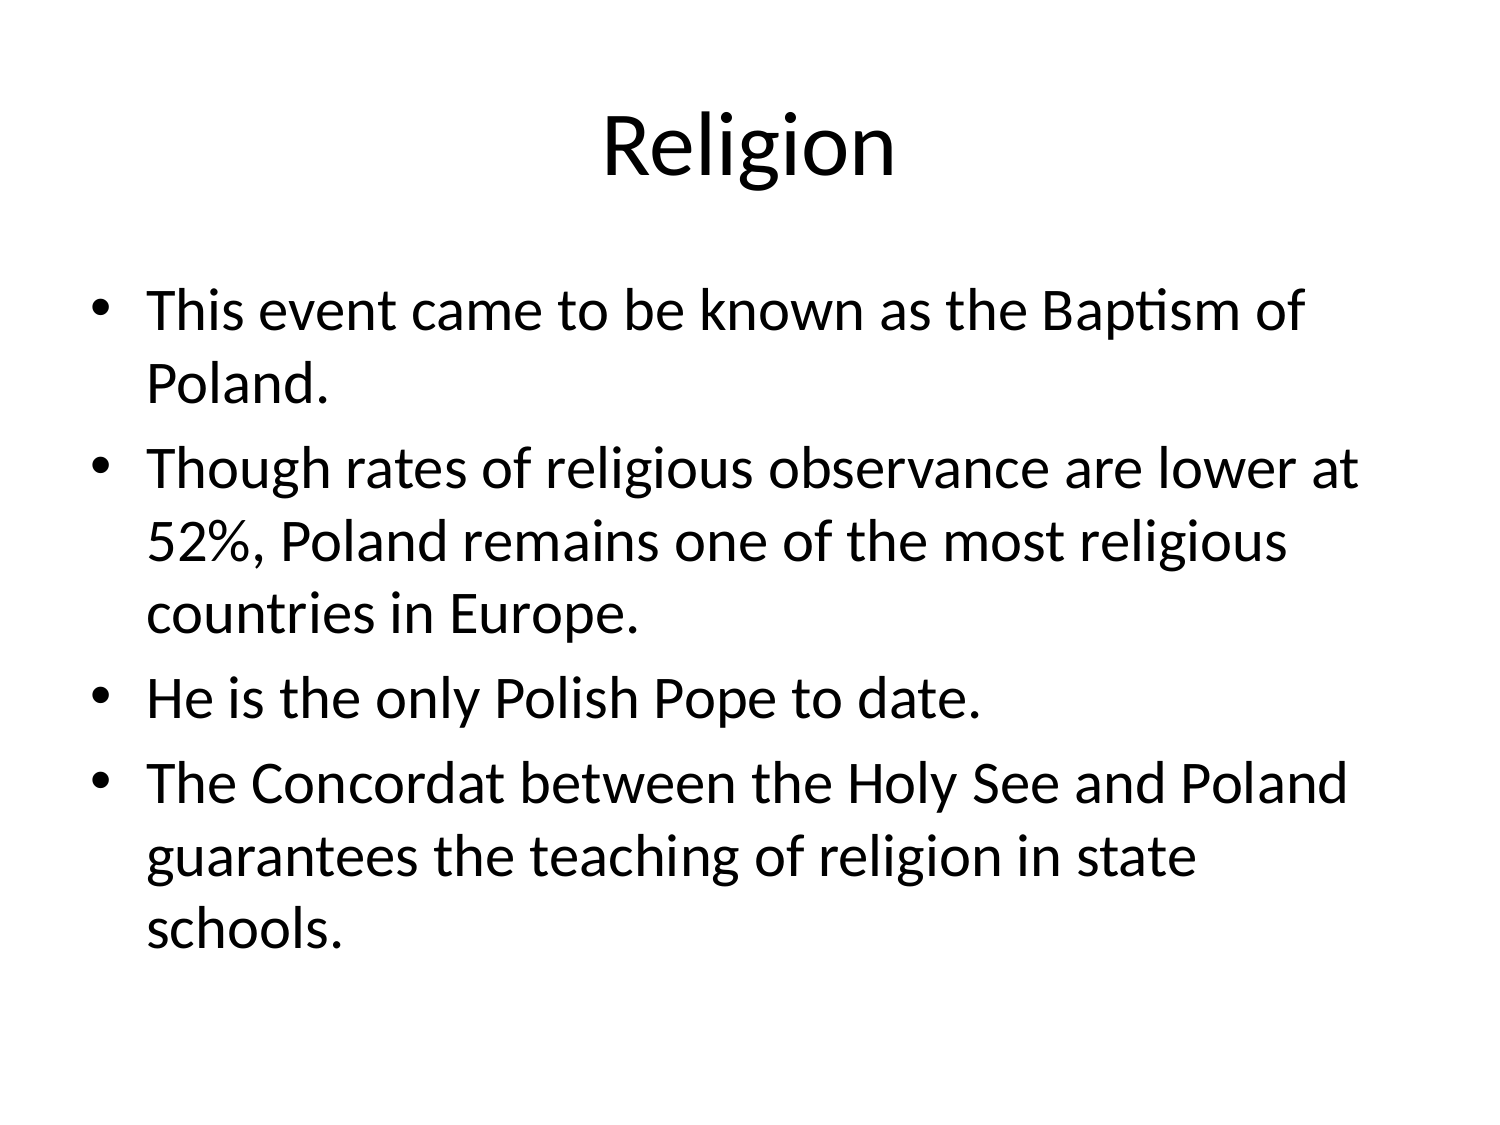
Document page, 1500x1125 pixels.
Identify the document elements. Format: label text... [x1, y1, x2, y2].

title Religion [75, 45, 1425, 233]
list This event came to be known as the Baptism of Poland. Though rates of religious observance are lower at 52%, Poland remains one of the most religious countries in Europe. He is the only Polish Pope to date. The Concordat between the Holy See and Poland guarantees the teaching of religion in state schools. [75, 262, 1425, 1005]
